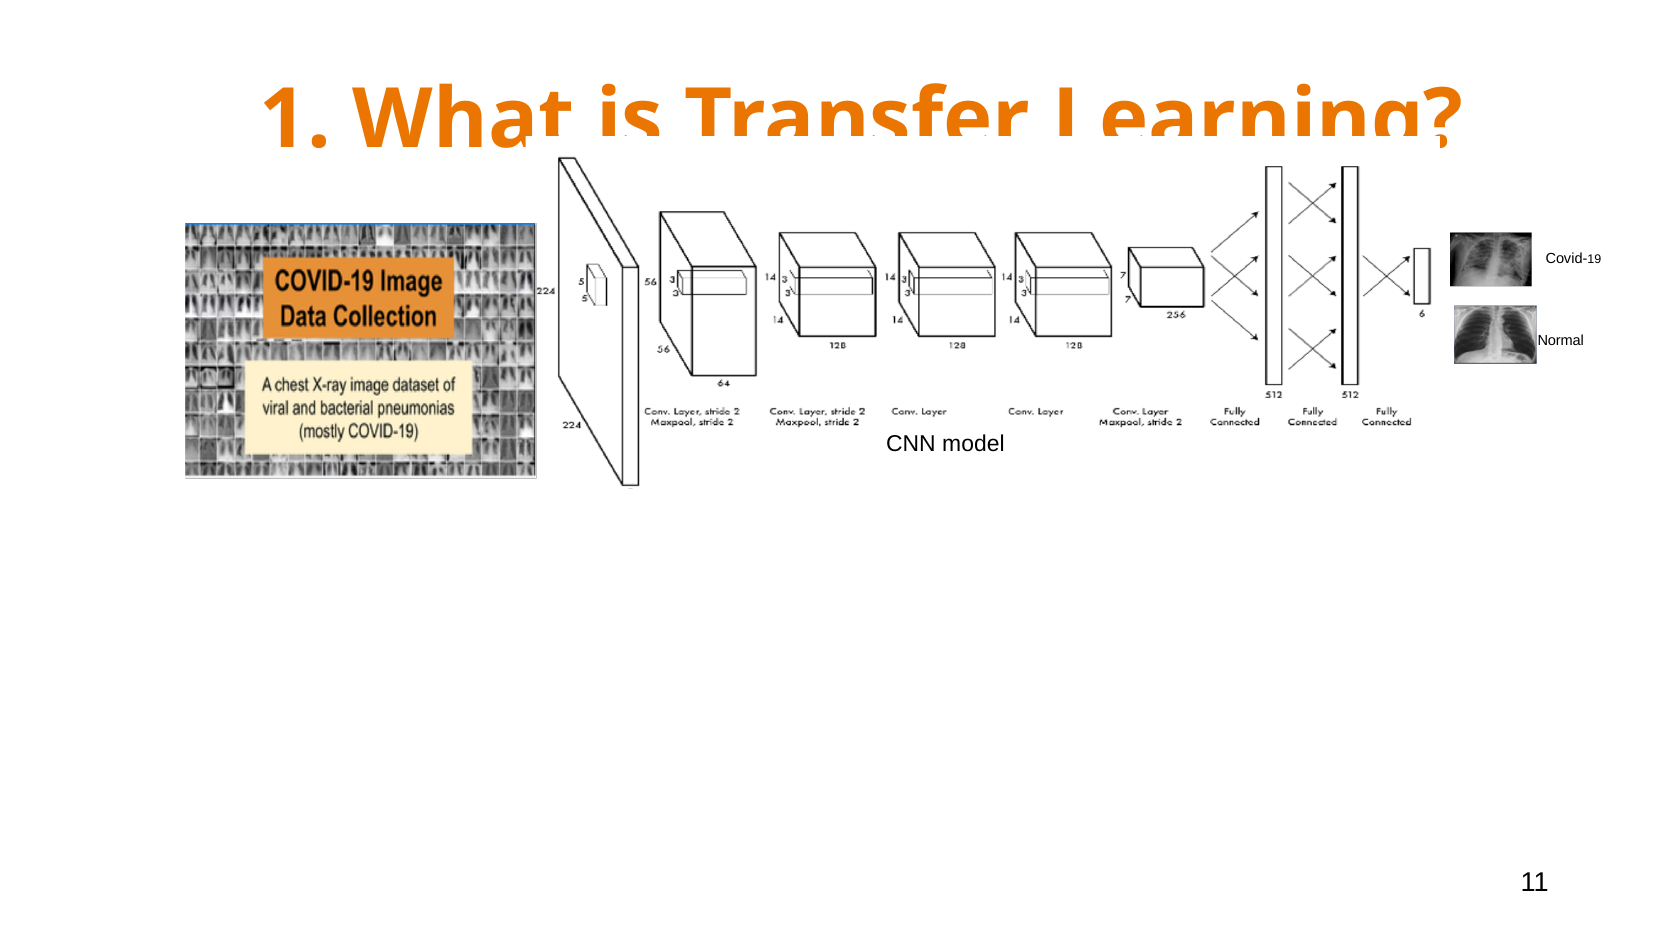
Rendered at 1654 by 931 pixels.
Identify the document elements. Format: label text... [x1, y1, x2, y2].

text_box Covid-19 [1529, 241, 1628, 290]
text_box Normal [1521, 323, 1631, 374]
text_box CNN model [870, 421, 1035, 466]
title 1. What is Transfer Learning? [82, 37, 1571, 193]
picture [178, 136, 1552, 490]
